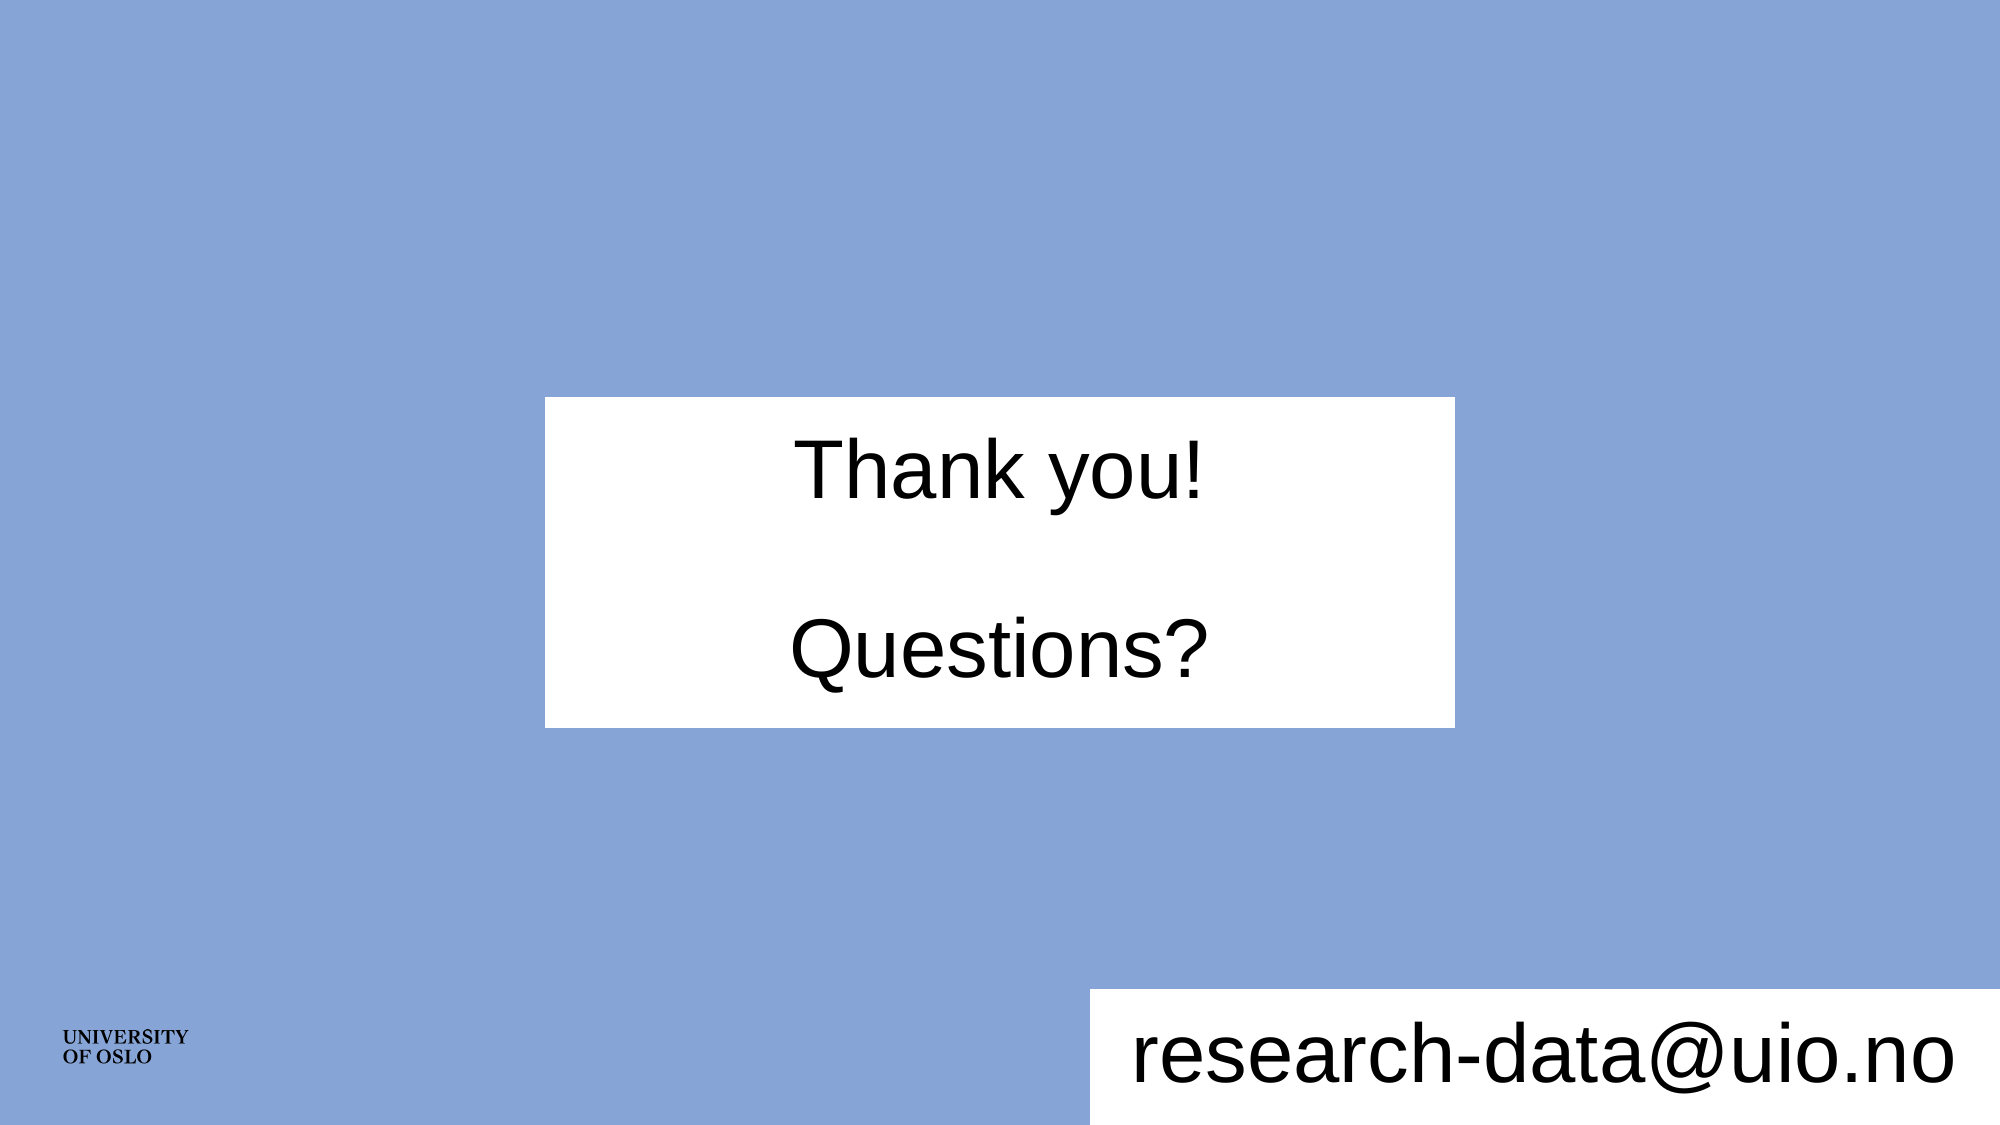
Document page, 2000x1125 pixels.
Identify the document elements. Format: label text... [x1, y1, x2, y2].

text_box [0, 0, 2000, 1125]
picture [62, 1029, 189, 1064]
text_box Thank you! [793, 423, 1207, 517]
text_box Questions? [789, 602, 1211, 696]
text_box research-data@uio.no [1131, 1007, 1957, 1101]
